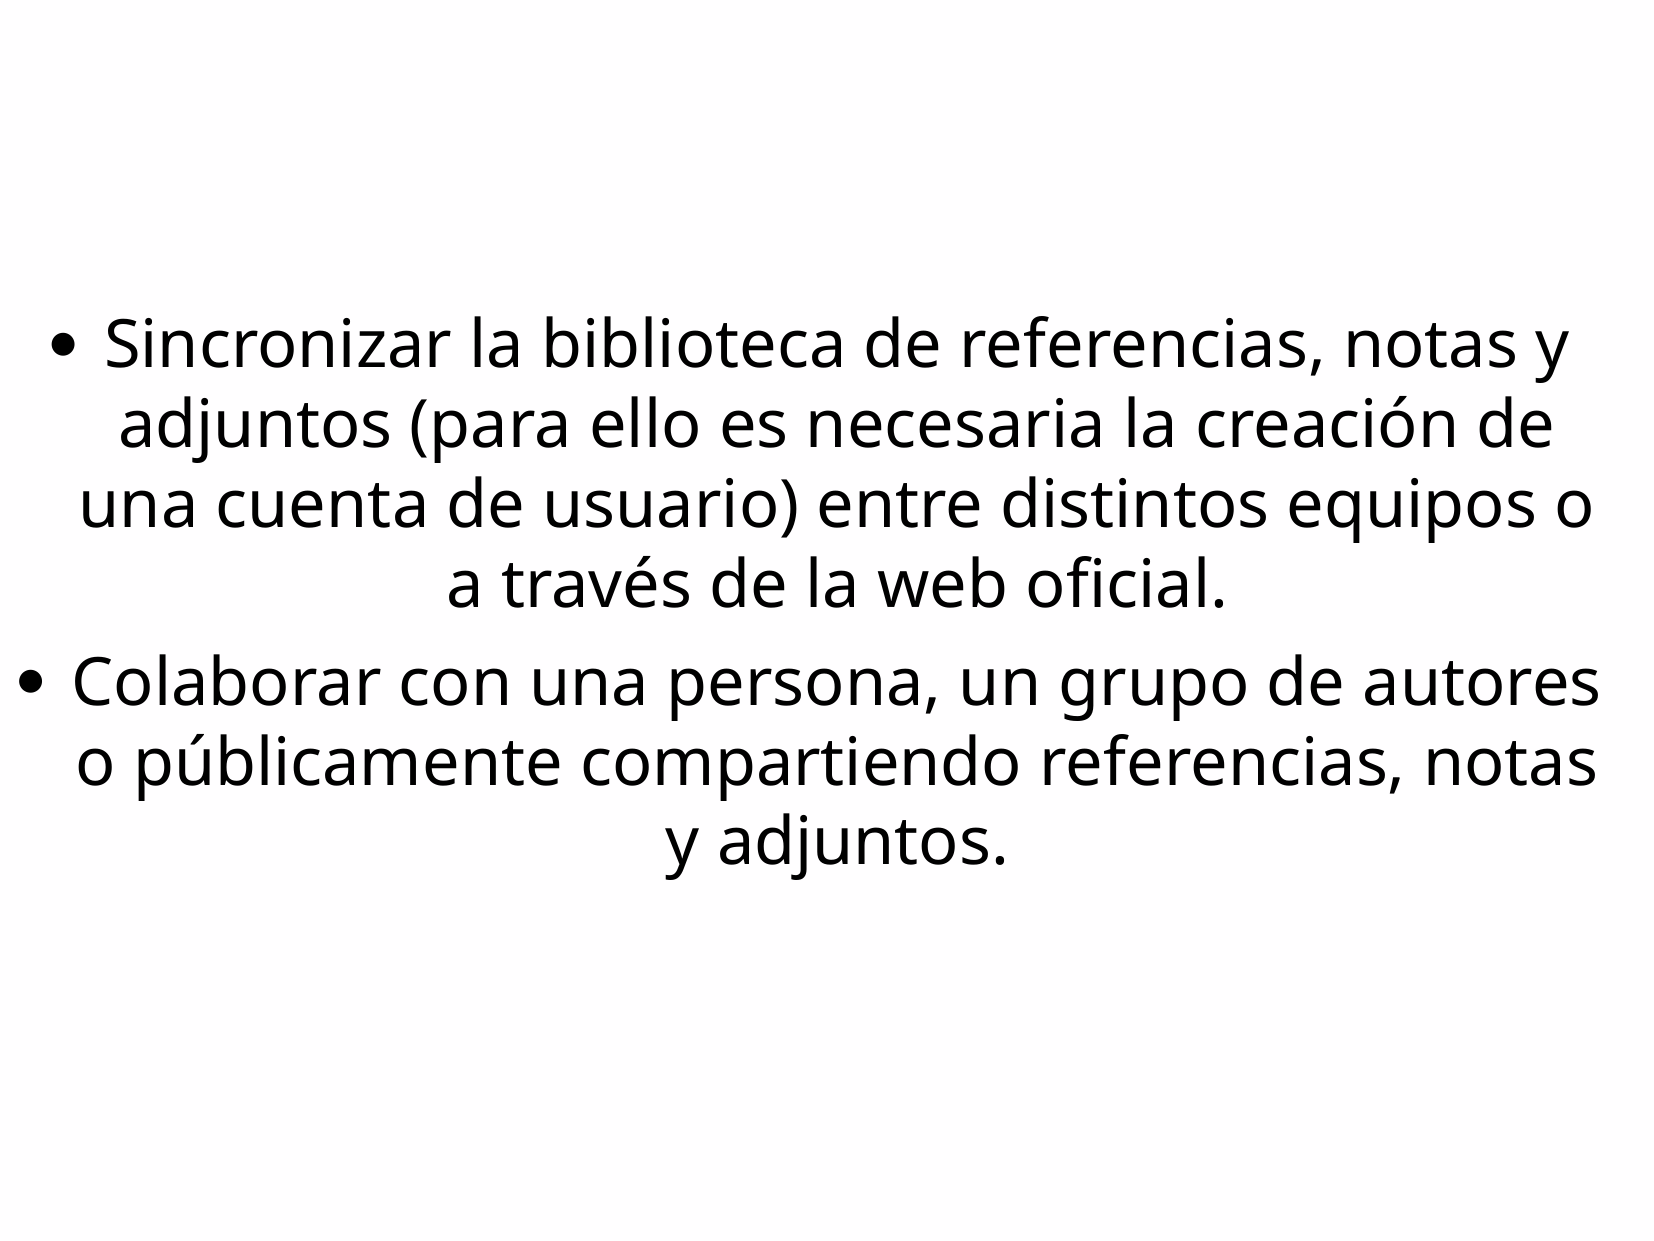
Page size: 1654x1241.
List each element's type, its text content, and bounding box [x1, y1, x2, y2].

text_box Sincronizar la biblioteca de referencias, notas y adjuntos (para ello es necesaria la creación de una cuenta de usuario) entre distintos equipos o a través de la web oficial. Colaborar con una persona, un grupo de autores o públicamente compartiendo referencias, notas y adjuntos. [0, 0, 1620, 1180]
